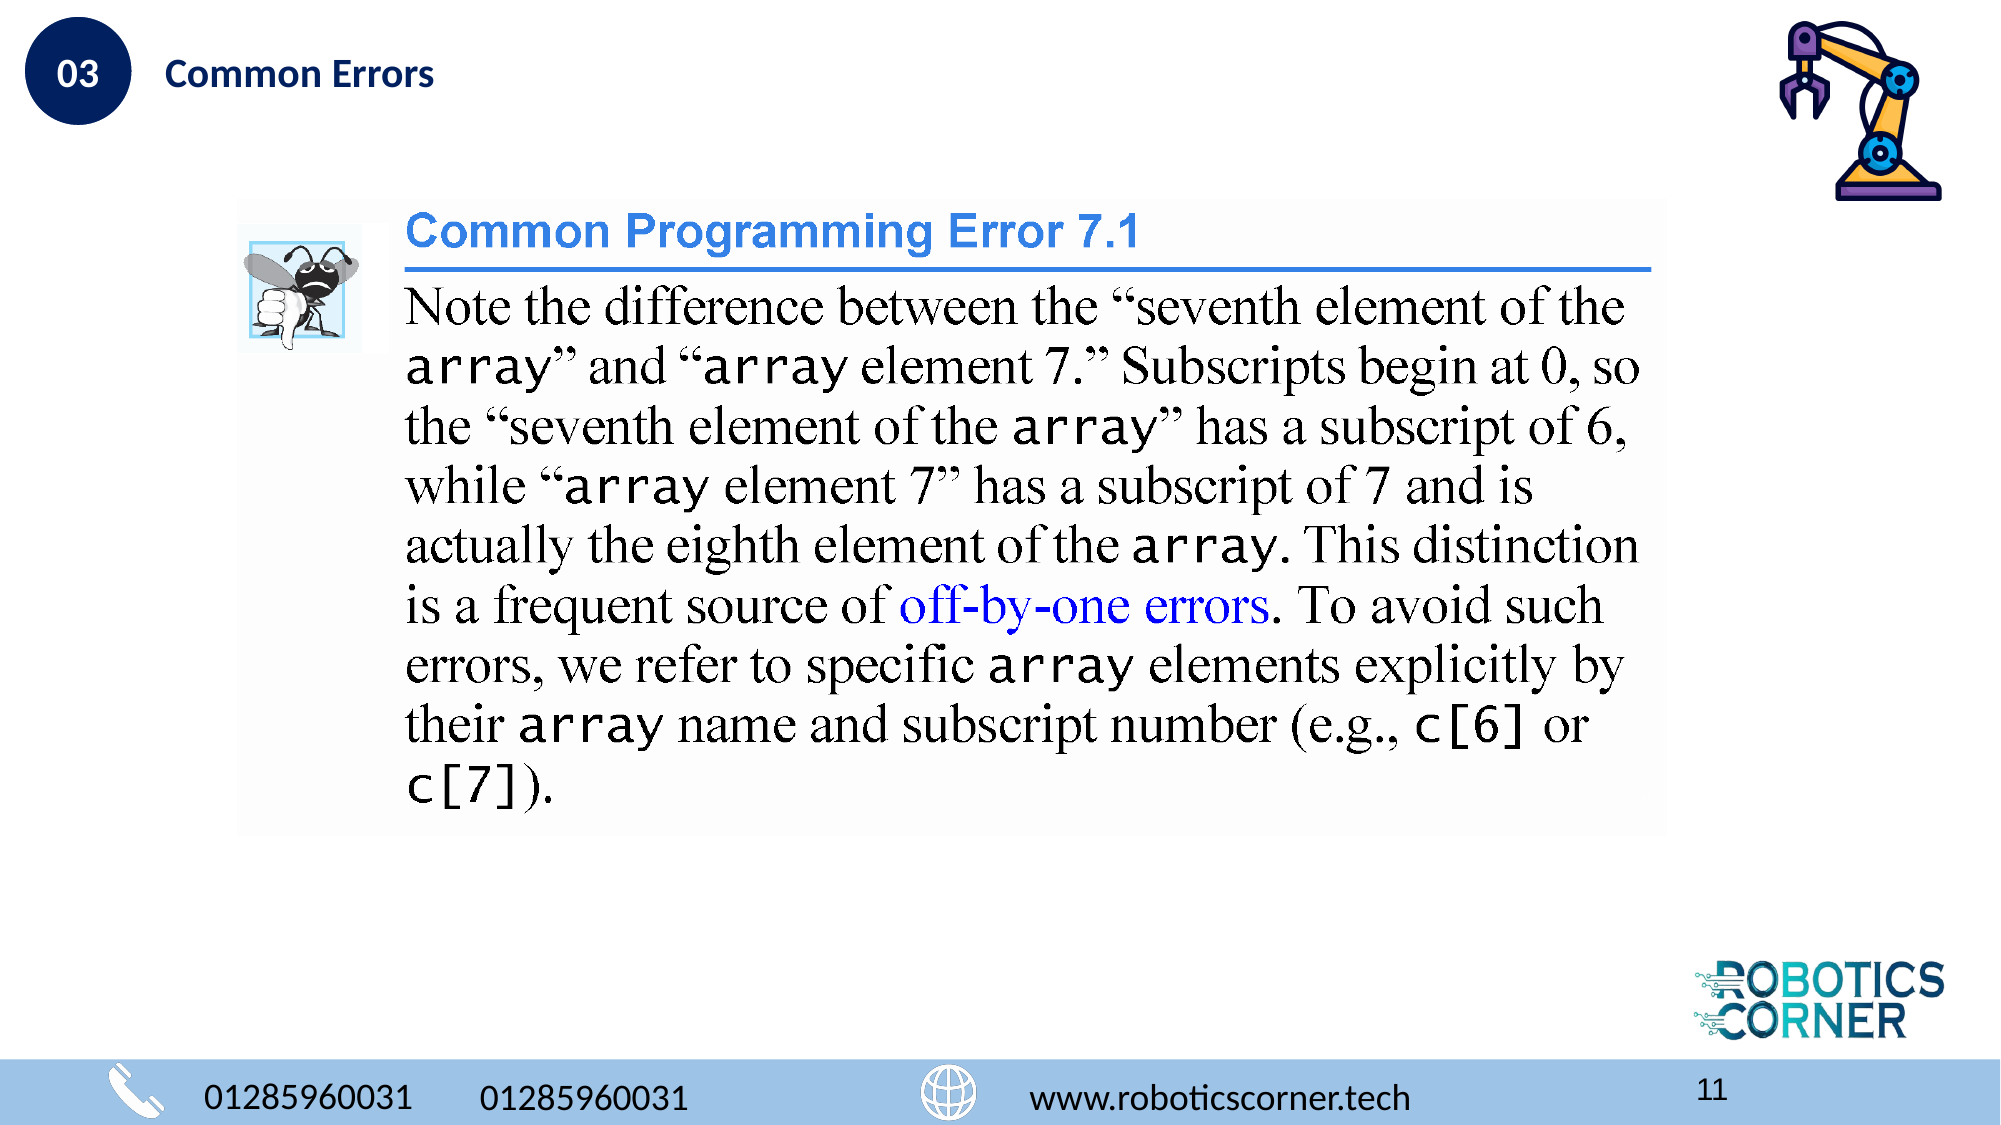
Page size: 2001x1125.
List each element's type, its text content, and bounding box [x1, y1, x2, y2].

picture [103, 1057, 170, 1124]
text_box <number> [1681, 1065, 1861, 1115]
text_box Common Errors [150, 38, 622, 103]
picture [237, 199, 1667, 836]
picture [1771, 21, 1950, 201]
picture [915, 1059, 981, 1125]
text_box 03 [22, 14, 134, 128]
picture [1680, 859, 1953, 1125]
